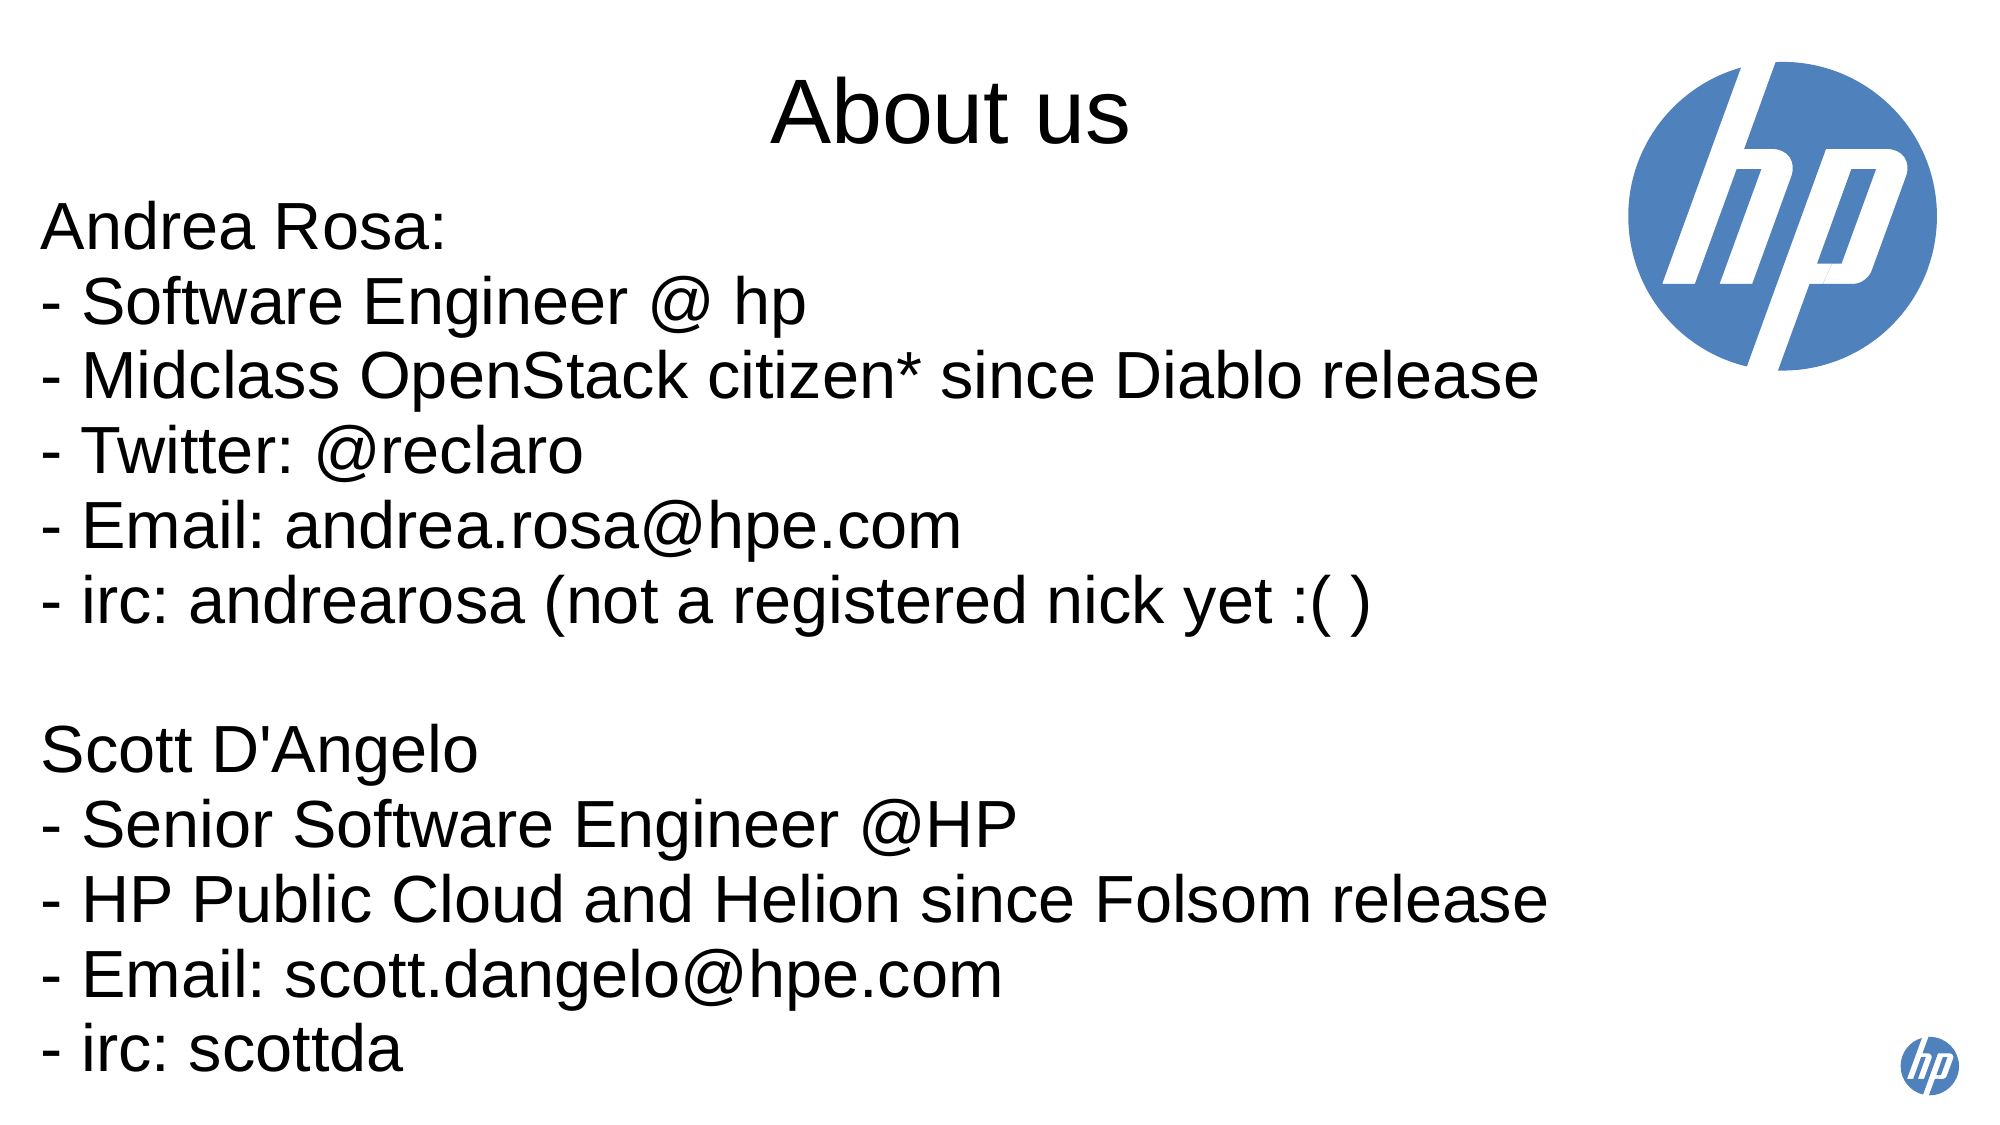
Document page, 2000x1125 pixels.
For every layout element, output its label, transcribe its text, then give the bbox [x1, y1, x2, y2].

subtitle Andrea Rosa: - Software Engineer @ hp - Midclass OpenStack citizen* since Diablo release - Twitter: @reclaro - Email: andrea.rosa@hpe.com - irc: andrearosa (not a registered nick yet :( ) Scott D'Angelo - Senior Software Engineer @HP - HP Public Cloud and Helion since Folsom release - Email: scott.dangelo@hpe.com - irc: scottda [40, 188, 1867, 1087]
title About us [201, 11, 1701, 188]
